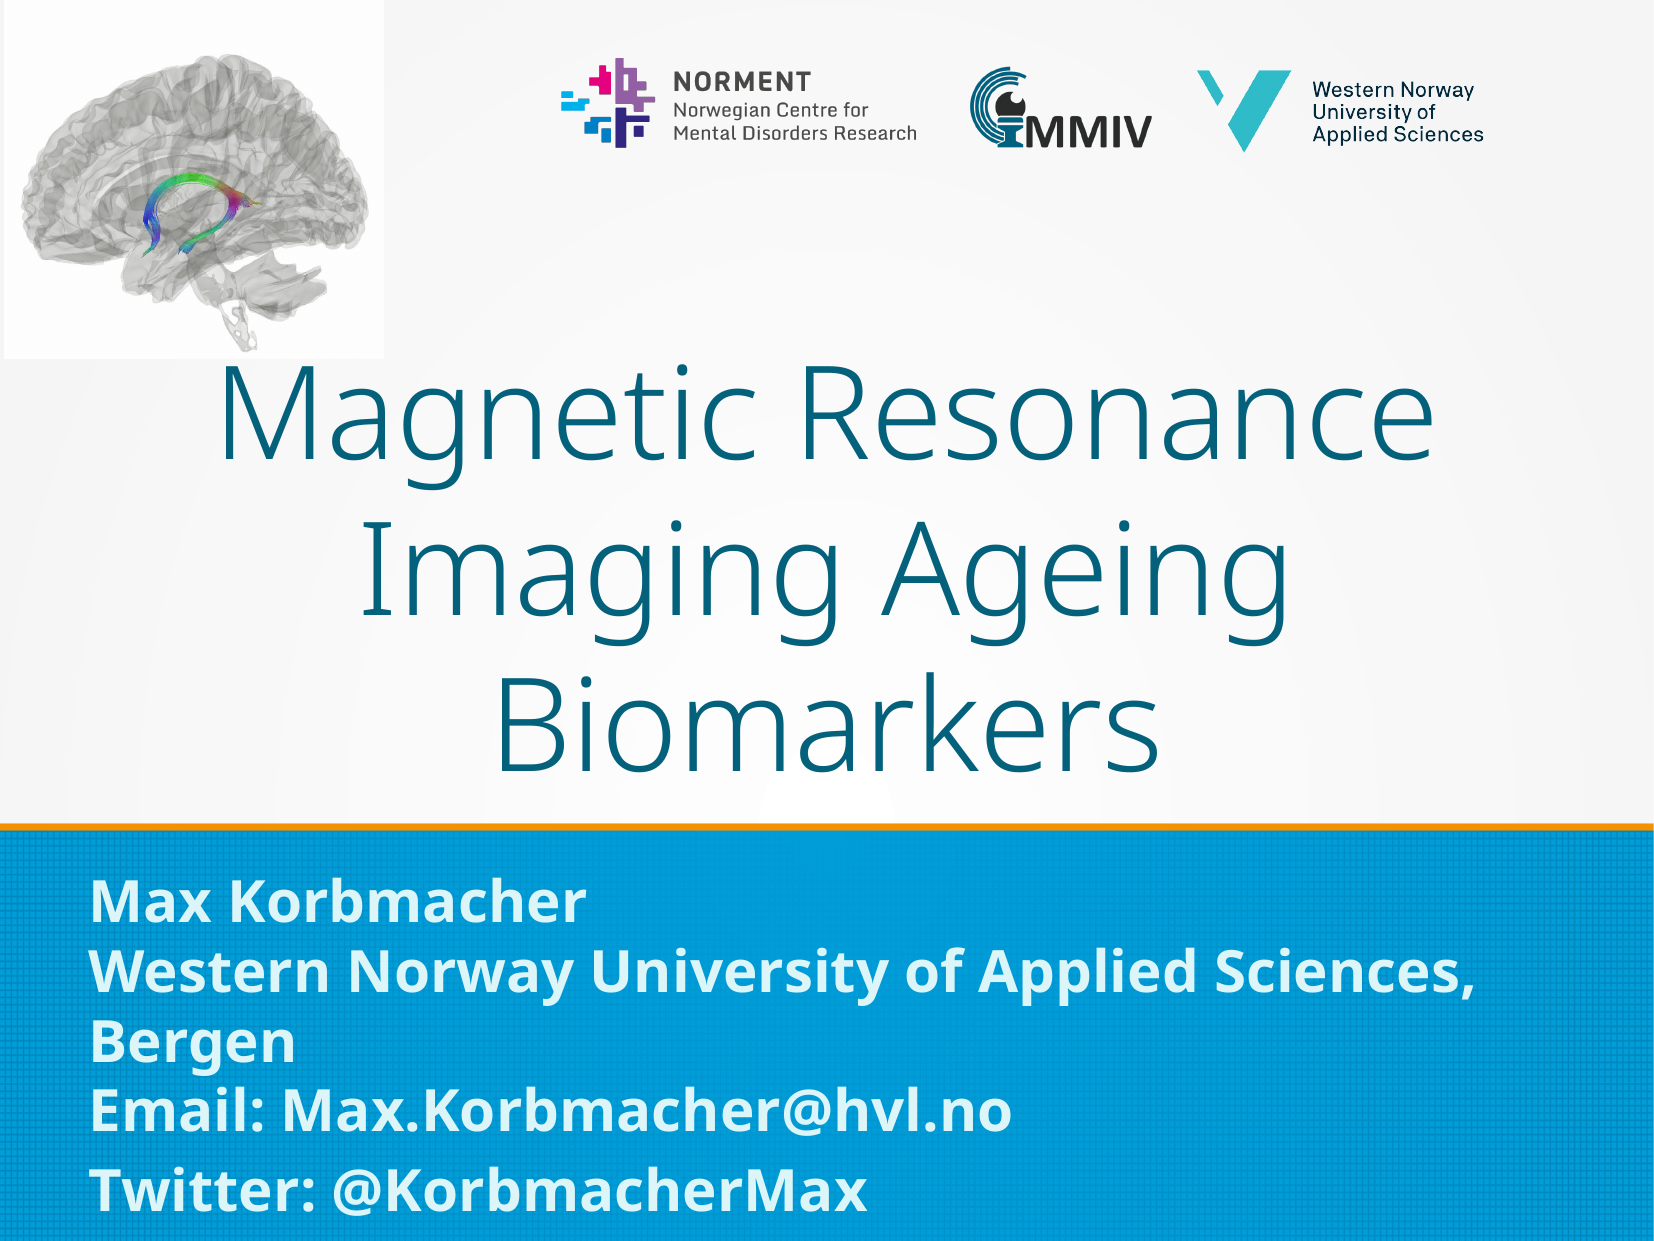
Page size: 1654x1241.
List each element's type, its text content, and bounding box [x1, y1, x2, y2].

title Magnetic Resonance Imaging Ageing Biomarkers [59, 324, 1594, 798]
subtitle Max Korbmacher Western Norway University of Applied Sciences, Bergen Email: Max.Korbmacher@hvl.no Twitter: @KorbmacherMax [88, 863, 1654, 1241]
picture [0, 0, 1654, 830]
